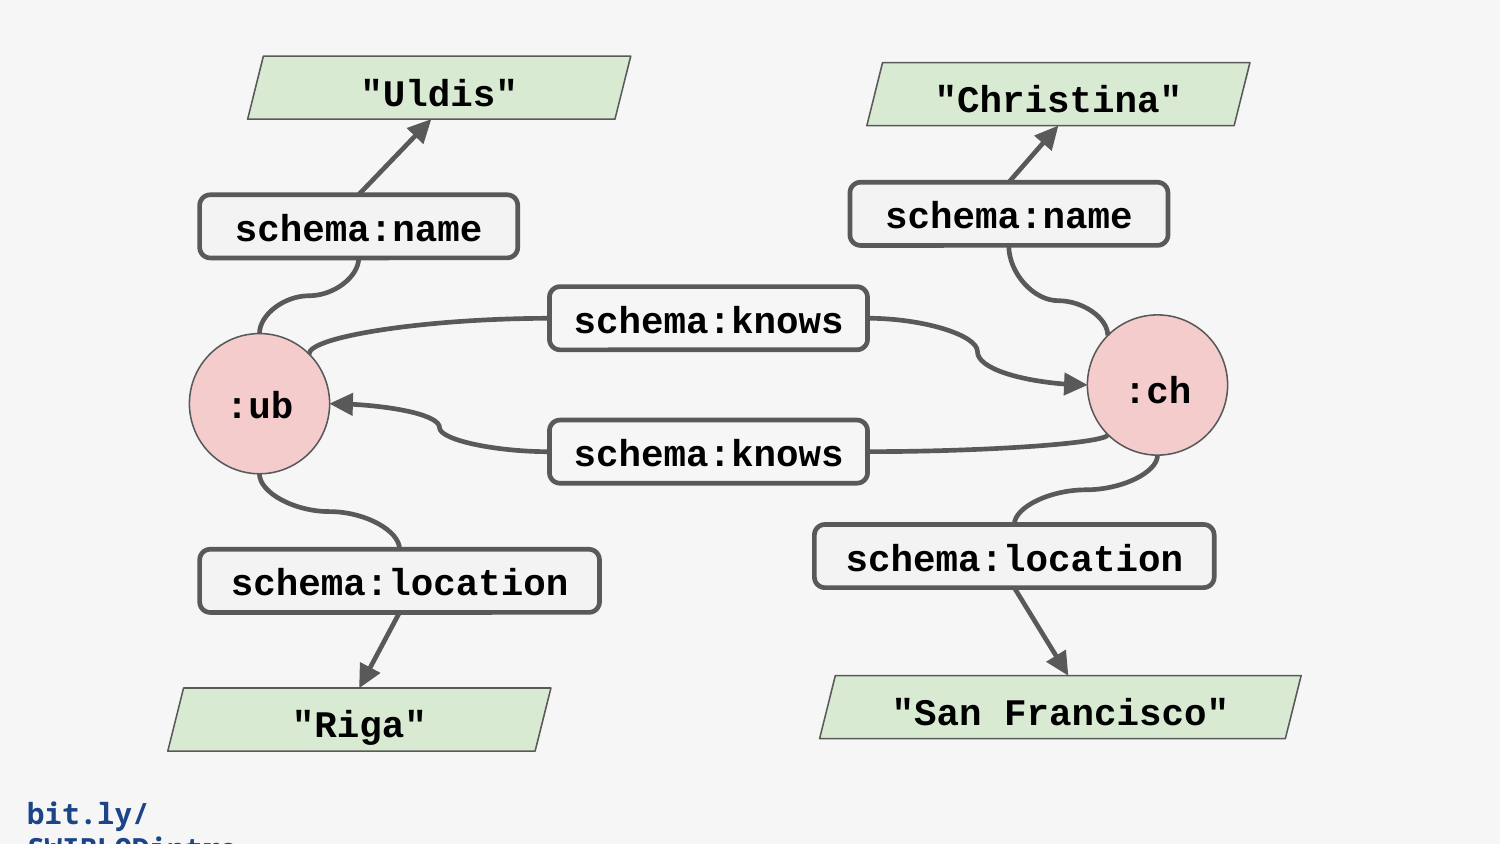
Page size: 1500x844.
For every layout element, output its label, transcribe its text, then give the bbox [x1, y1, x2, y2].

text_box schema:name [849, 182, 1169, 246]
text_box :ub [189, 333, 330, 474]
text_box schema:knows [549, 420, 868, 484]
text_box "San Francisco" [819, 675, 1302, 739]
text_box "Christina" [866, 62, 1250, 126]
text_box schema:location [199, 549, 600, 613]
text_box :ch [1087, 314, 1228, 456]
text_box schema:name [199, 194, 518, 258]
text_box "Riga" [167, 687, 551, 752]
text_box "Uldis" [247, 56, 631, 120]
text_box schema:knows [549, 286, 868, 350]
text_box schema:location [814, 524, 1215, 588]
